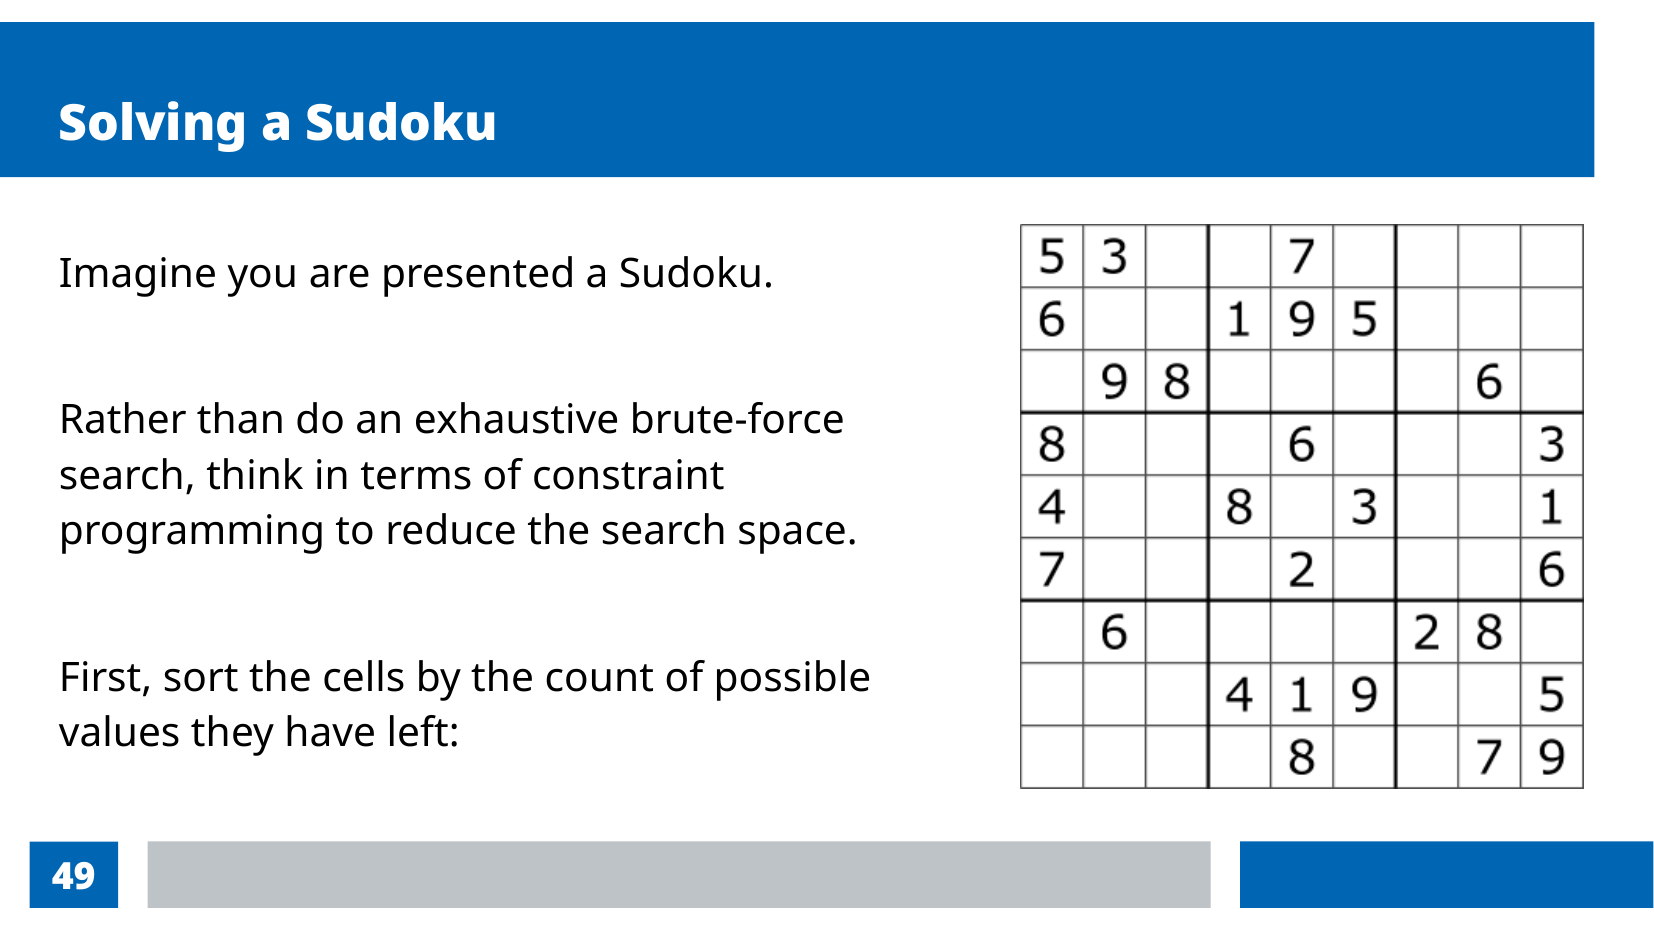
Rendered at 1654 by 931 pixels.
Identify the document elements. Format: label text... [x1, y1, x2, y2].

picture [1020, 224, 1584, 789]
title Solving a Sudoku [59, 44, 1595, 156]
list Imagine you are presented a Sudoku. Rather than do an exhaustive brute-force search, think in terms of constraint programming to reduce the search space. First, sort the cells by the count of possible values they have left: [59, 243, 931, 820]
